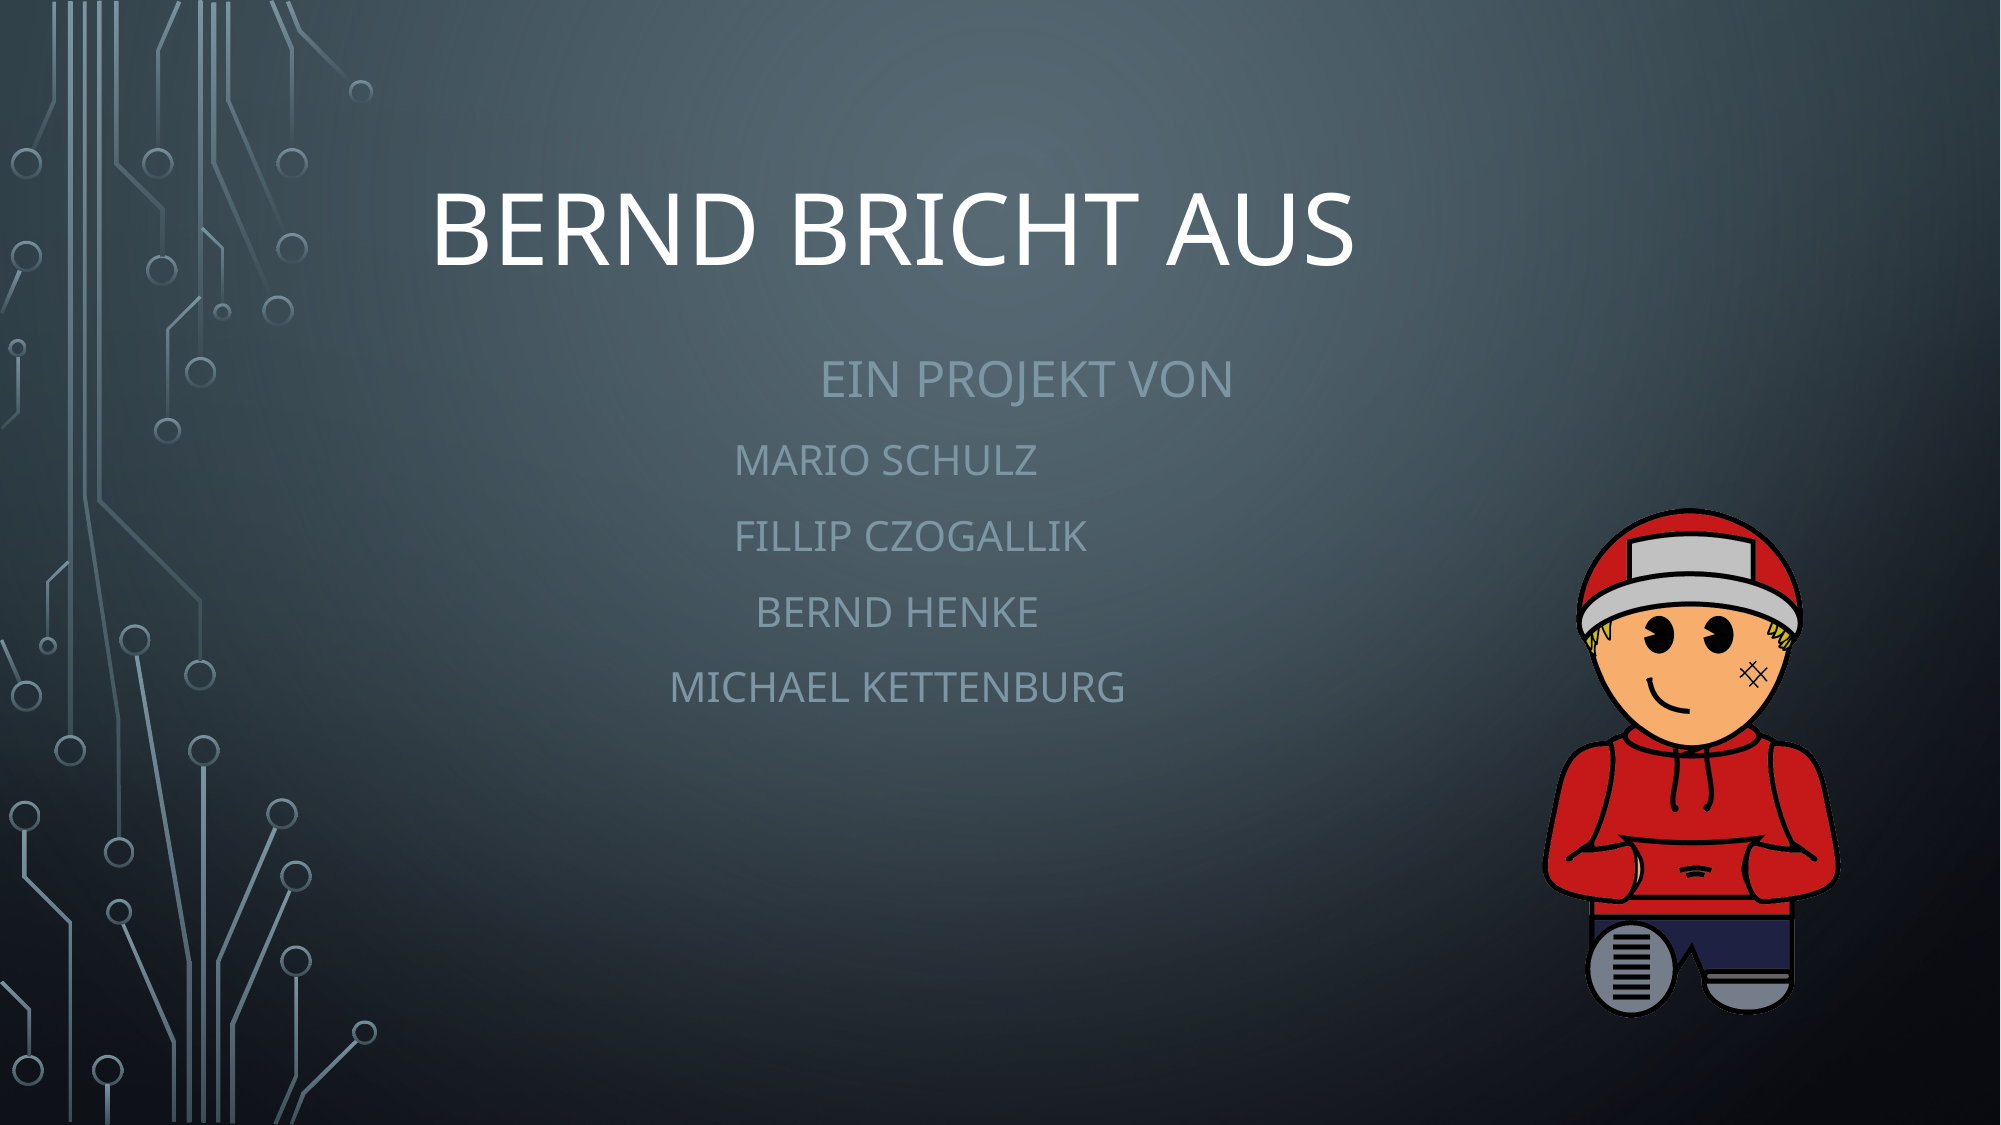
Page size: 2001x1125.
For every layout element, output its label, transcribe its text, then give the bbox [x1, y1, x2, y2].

title bernd bricht aus [338, 67, 1782, 295]
subtitle Ein Projekt von Mario Schulz Fillip czogallik Bernd henke Michael kettenburg [504, 334, 1947, 734]
picture [1542, 508, 1841, 1018]
